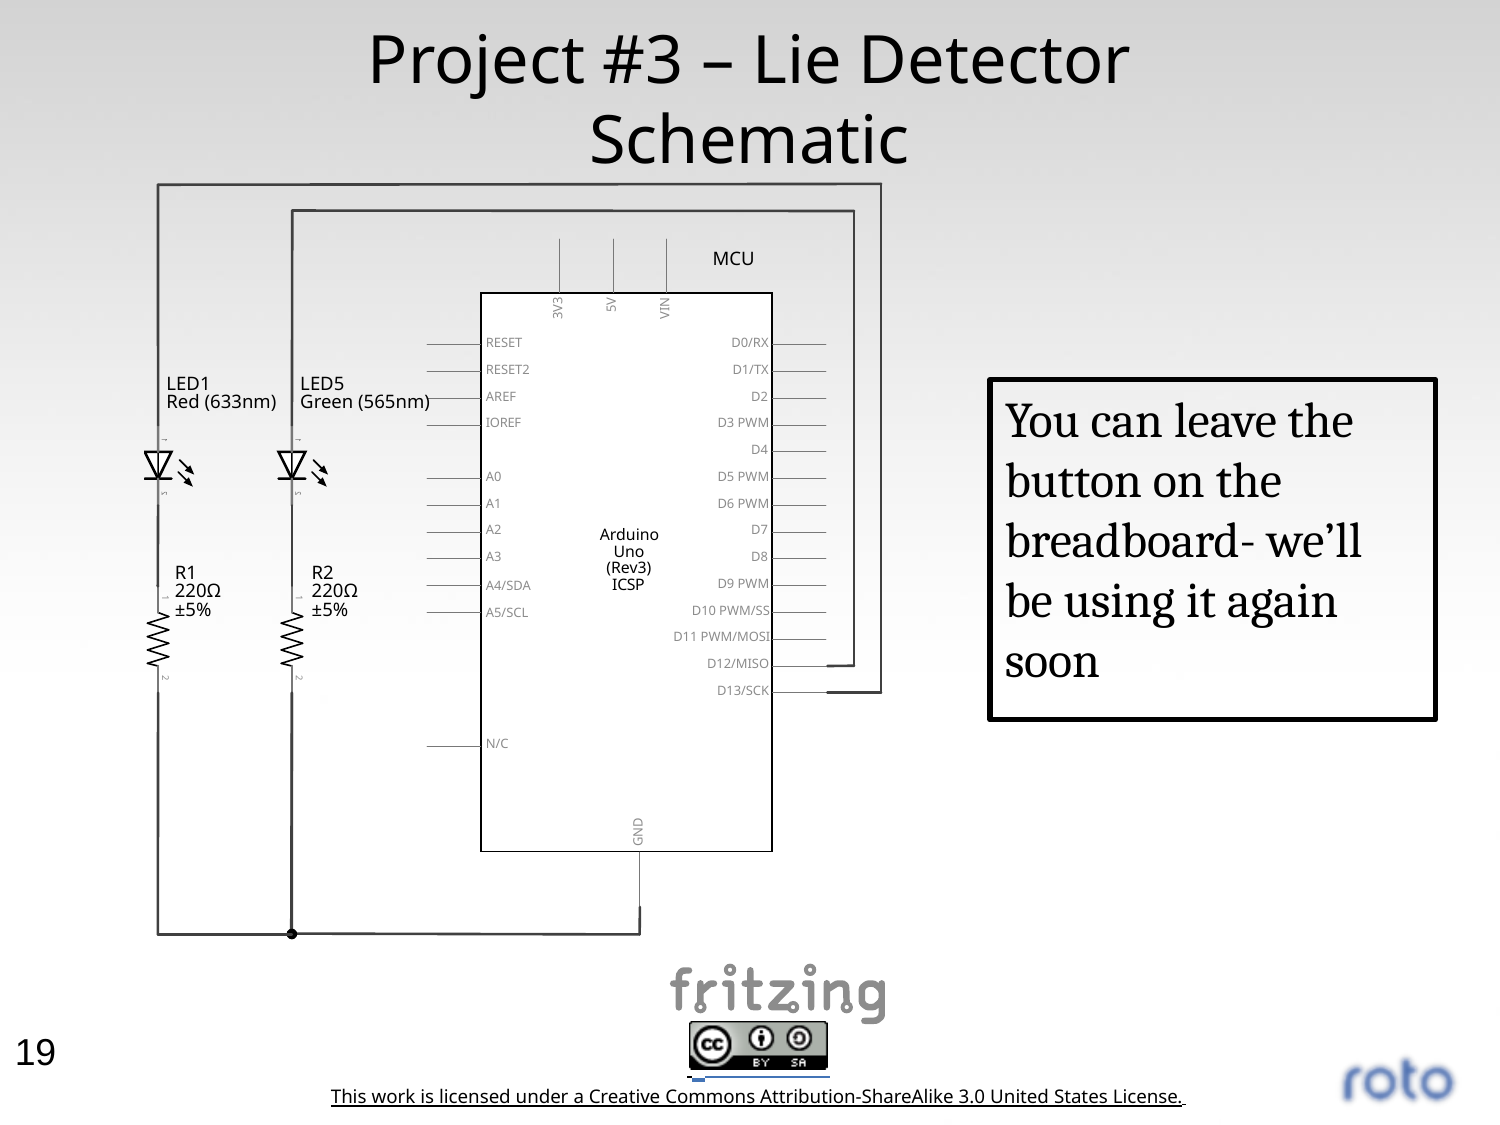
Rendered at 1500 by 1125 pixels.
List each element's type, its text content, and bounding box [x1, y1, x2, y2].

list You can leave the button on the breadboard- we’ll be using it again soon [990, 379, 1436, 720]
title Project #3 – Lie Detector Schematic [112, 2, 1388, 190]
picture [0, 0, 1500, 1125]
